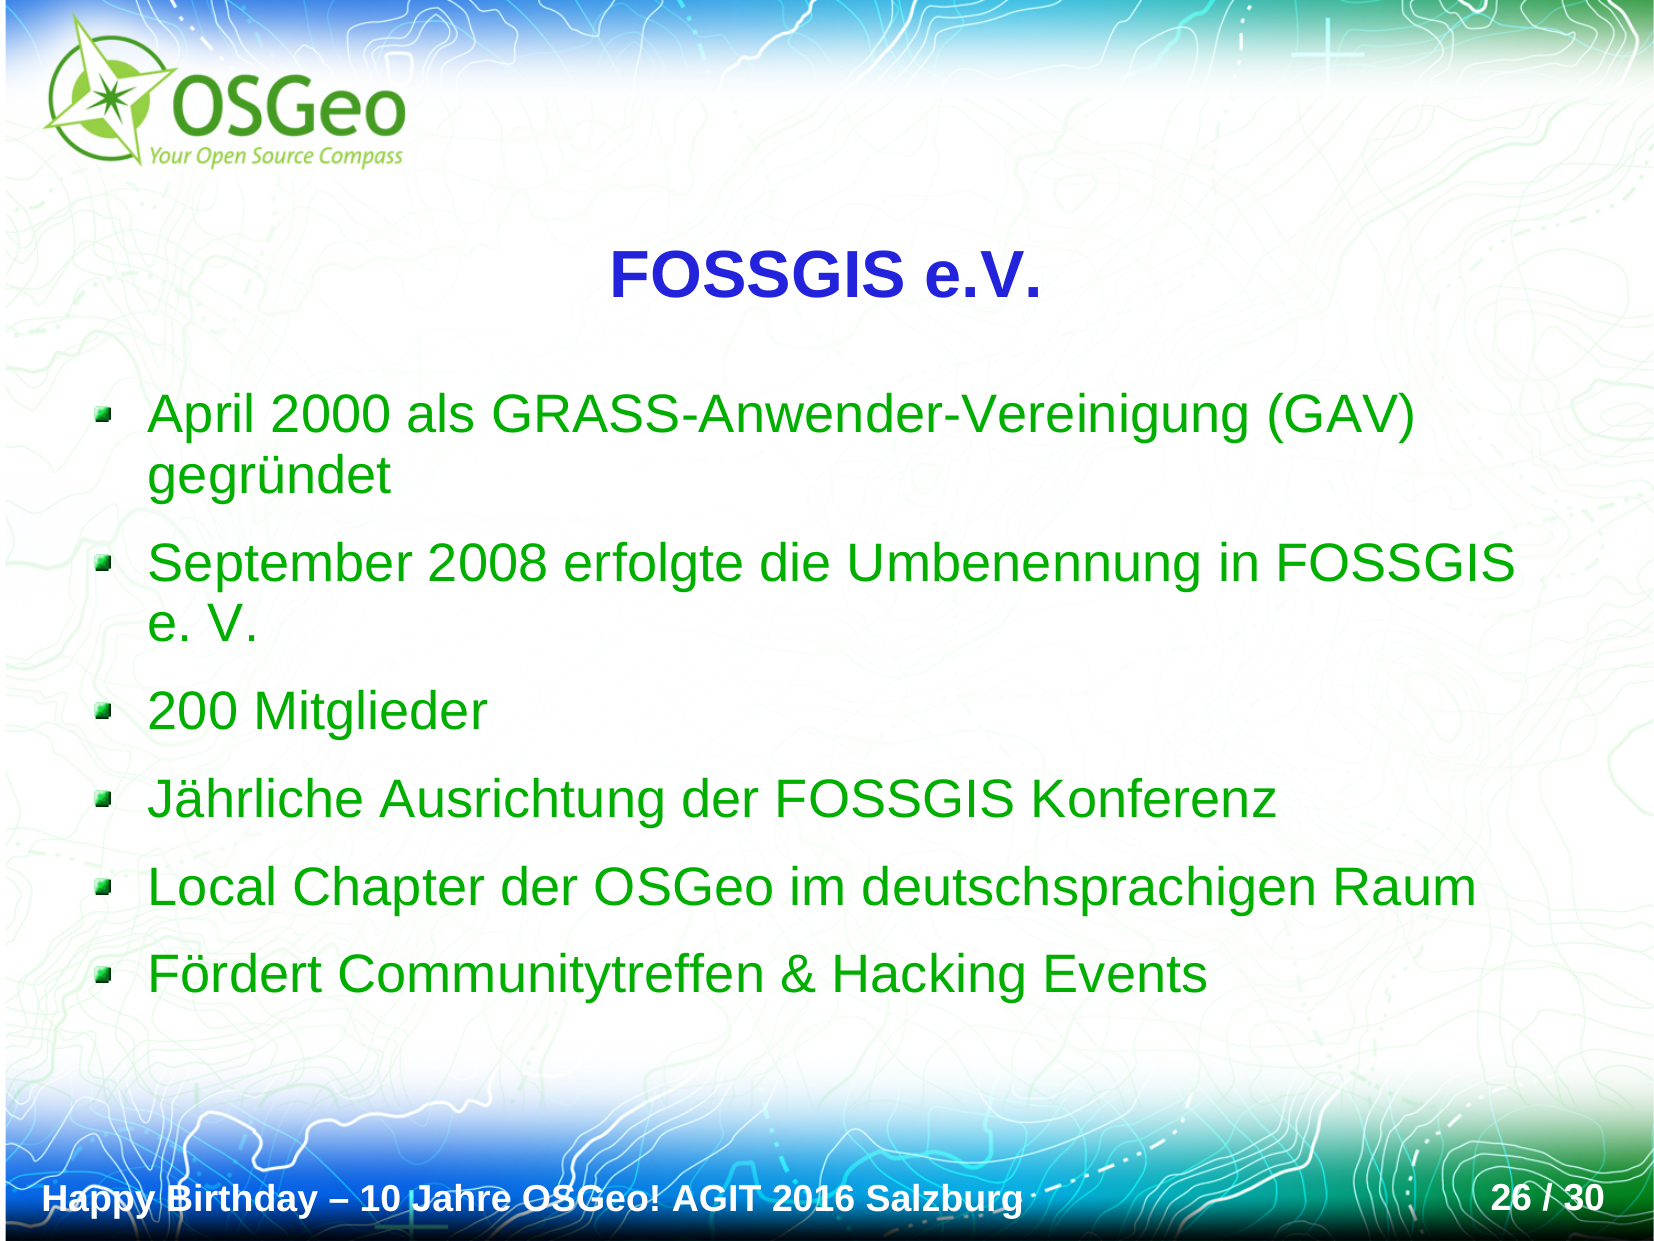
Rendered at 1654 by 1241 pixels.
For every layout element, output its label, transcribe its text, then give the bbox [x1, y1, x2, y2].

title FOSSGIS e.V. [82, 200, 1571, 349]
picture [5, 0, 1654, 1241]
list April 2000 als GRASS-Anwender-Vereinigung (GAV) gegründet September 2008 erfolgte die Umbenennung in FOSSGIS e. V. 200 Mitglieder Jährliche Ausrichtung der FOSSGIS Konferenz Local Chapter der OSGeo im deutschsprachigen Raum Fördert Communitytreffen & Hacking Events [76, 383, 1565, 1203]
